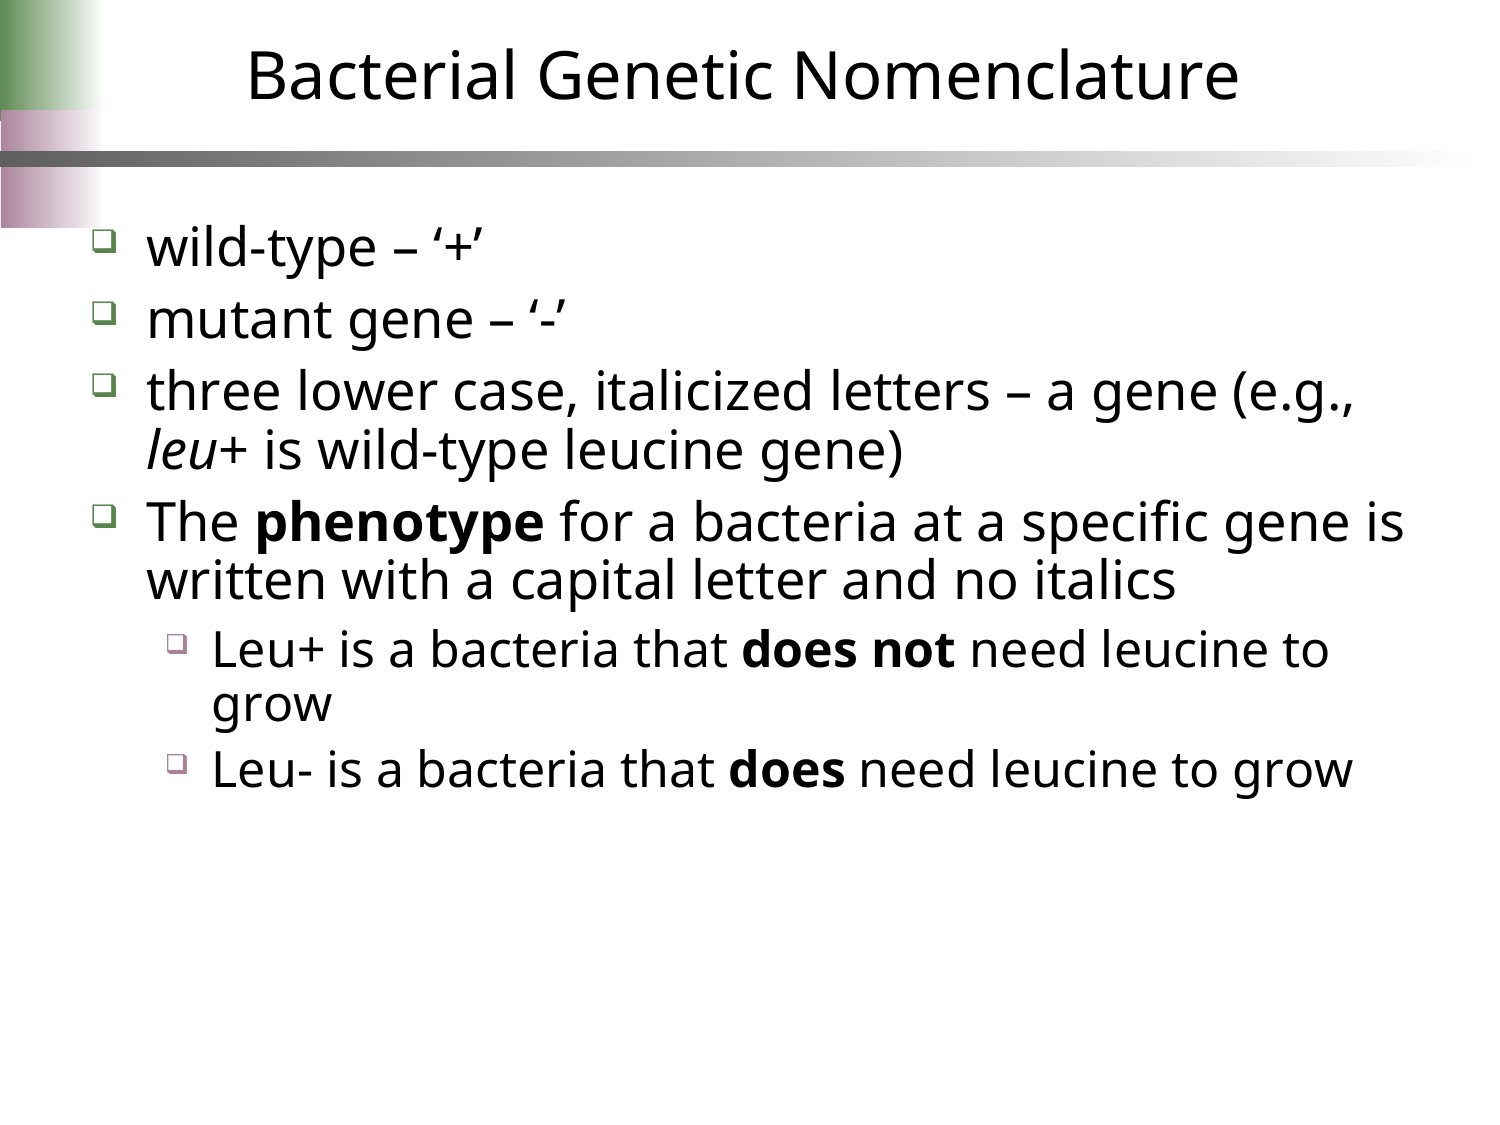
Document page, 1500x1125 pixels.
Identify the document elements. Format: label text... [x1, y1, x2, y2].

text_box Bacterial Genetic Nomenclature [137, 24, 1351, 121]
text_box wild-type – ‘+’ mutant gene – ‘-’ three lower case, italicized letters – a gene (e.g., leu+ is wild-type leucine gene) The phenotype for a bacteria at a specific gene is written with a capital letter and no italics Leu+ is a bacteria that does not need leucine to grow Leu- is a bacteria that does need leucine to grow [75, 212, 1426, 955]
